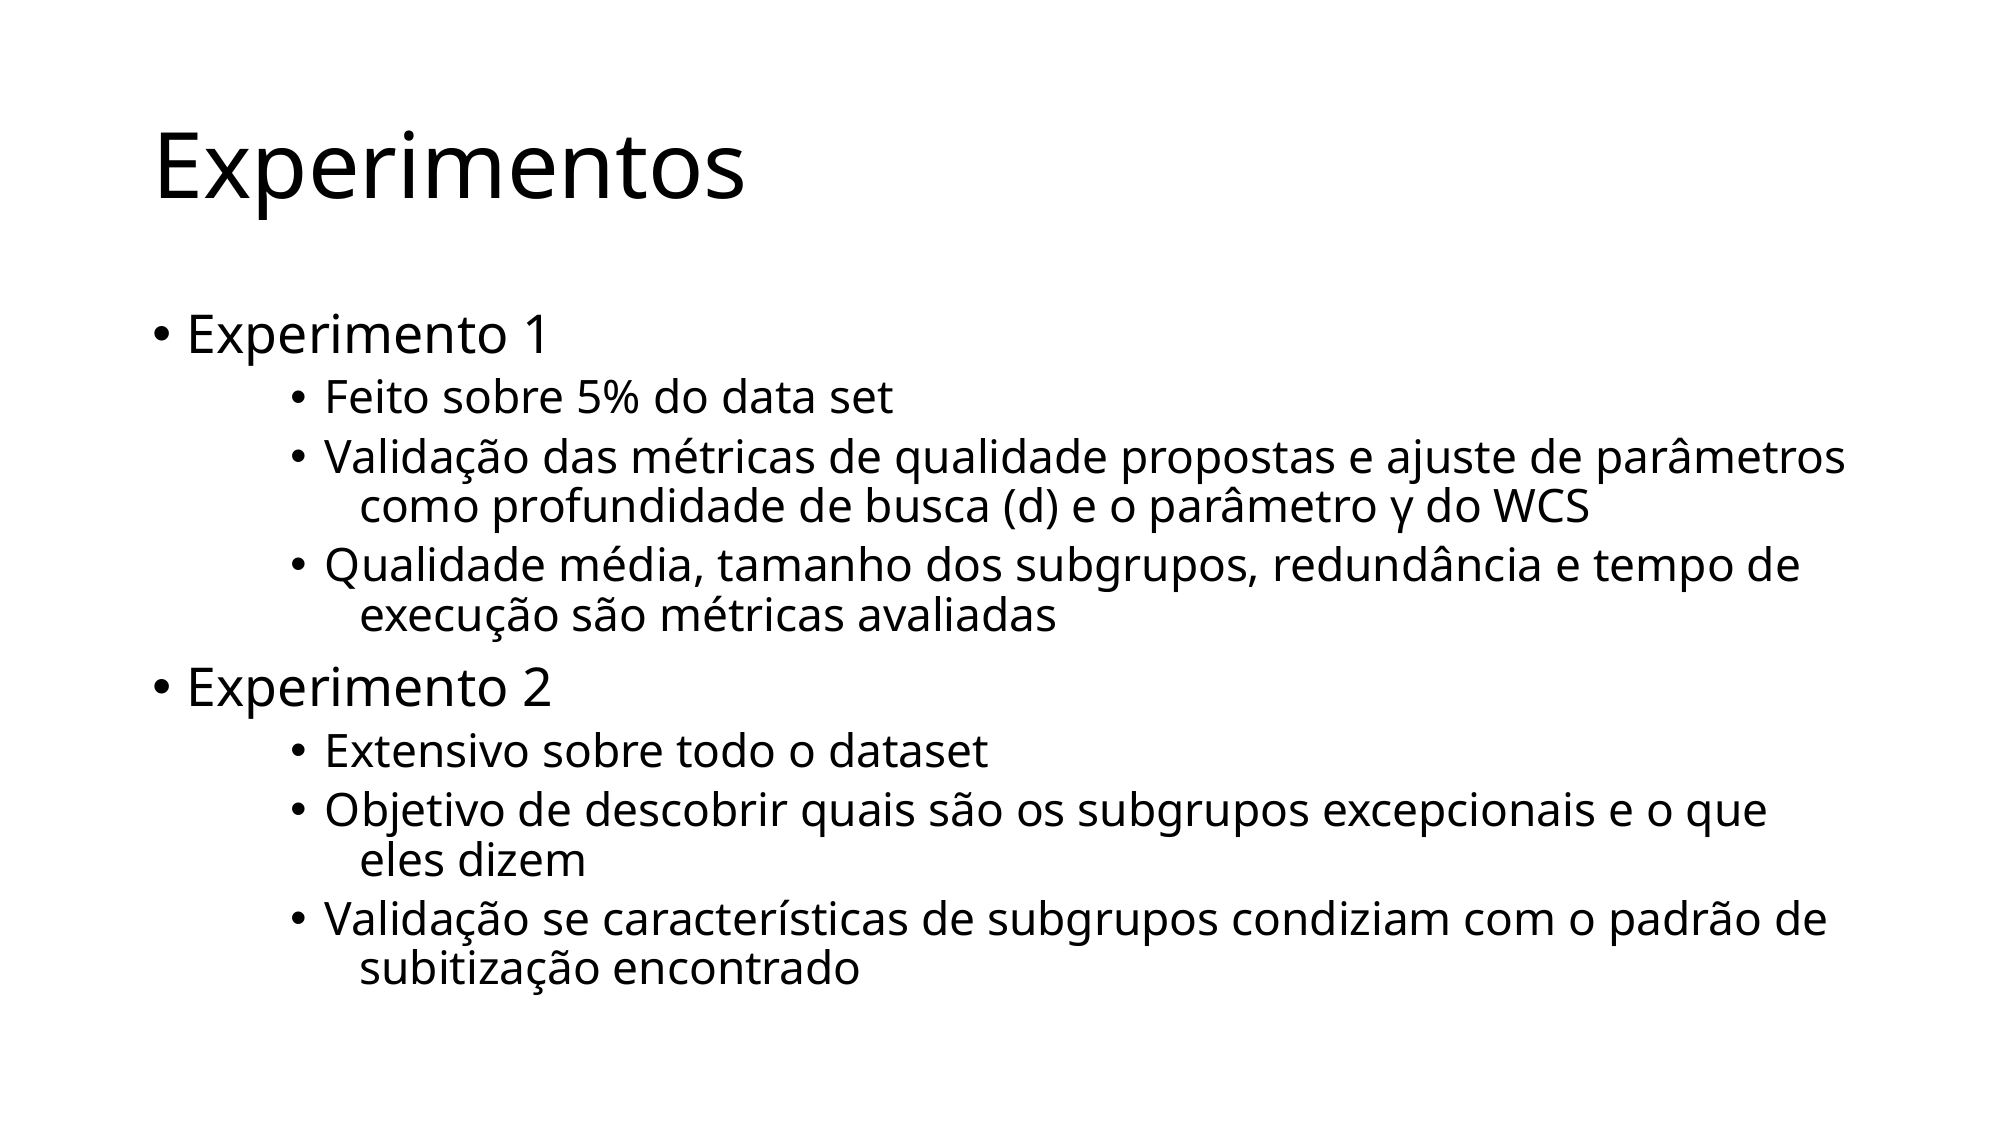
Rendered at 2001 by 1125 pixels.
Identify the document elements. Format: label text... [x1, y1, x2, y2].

title Experimentos [137, 59, 1863, 278]
list Experimento 1 Feito sobre 5% do data set Validação das métricas de qualidade propostas e ajuste de parâmetros como profundidade de busca (d) e o parâmetro γ do WCS Qualidade média, tamanho dos subgrupos, redundância e tempo de execução são métricas avaliadas Experimento 2 Extensivo sobre todo o dataset Objetivo de descobrir quais são os subgrupos excepcionais e o que eles dizem Validação se características de subgrupos condiziam com o padrão de subitização encontrado [137, 299, 1863, 1014]
